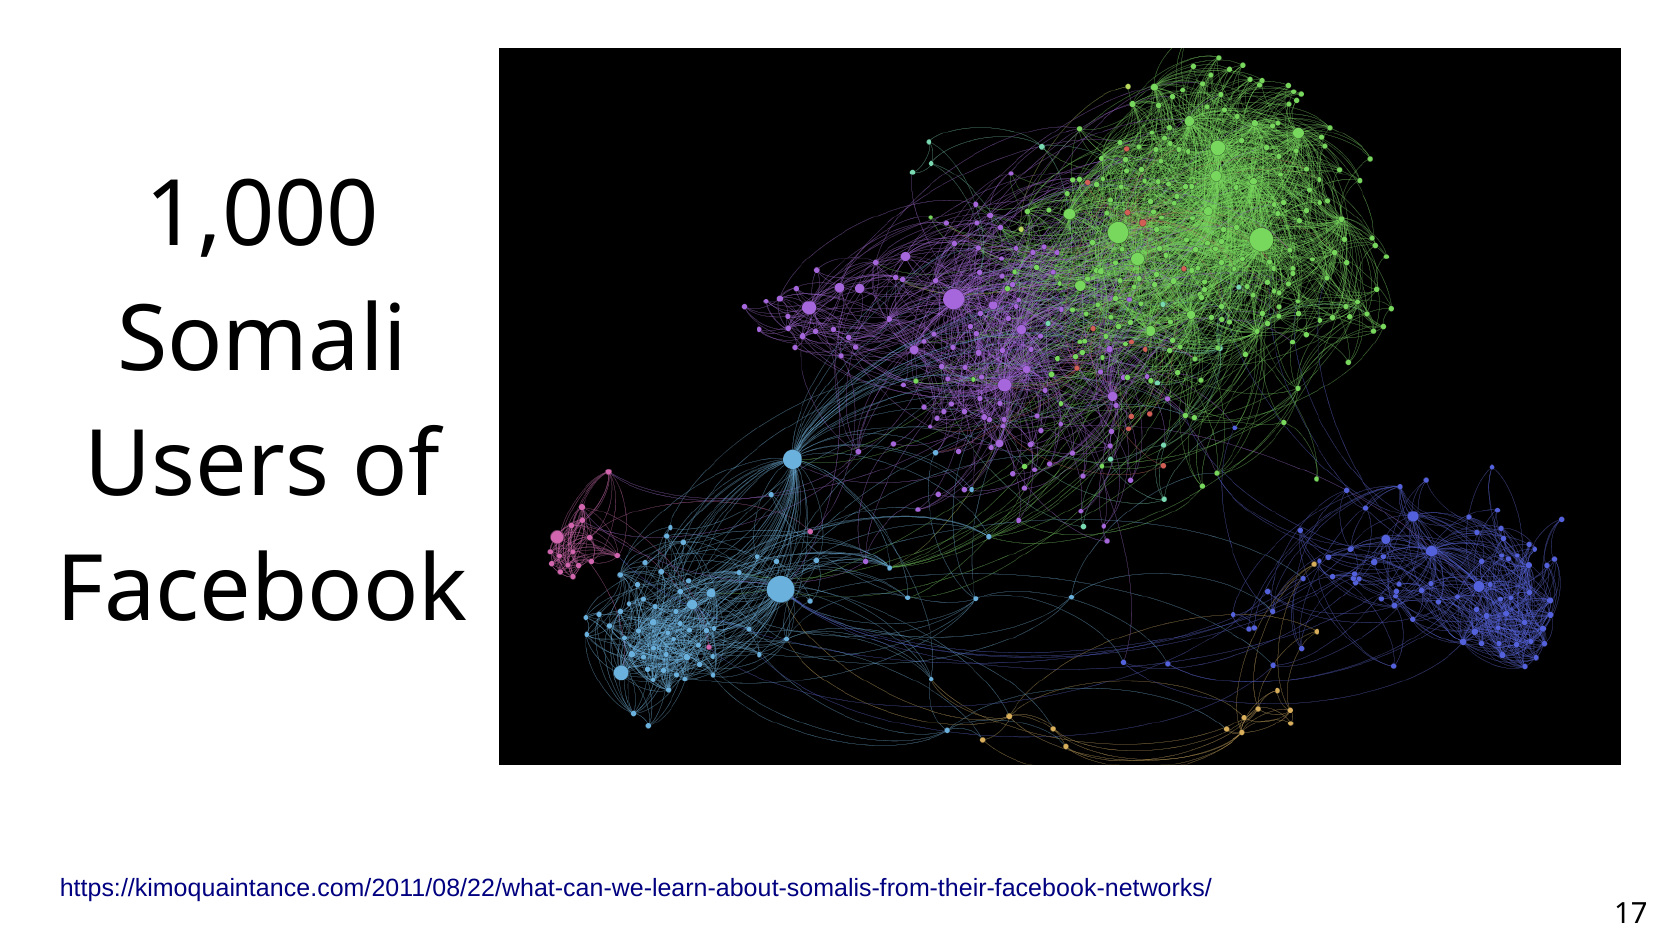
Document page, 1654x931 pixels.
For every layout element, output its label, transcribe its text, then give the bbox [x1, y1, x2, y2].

text_box https://kimoquaintance.com/2011/08/22/what-can-we-learn-about-somalis-from-their-facebook-networks/ [45, 866, 1304, 910]
title 1,000 Somali Users of Facebook [30, 30, 496, 766]
picture [499, 48, 1621, 766]
